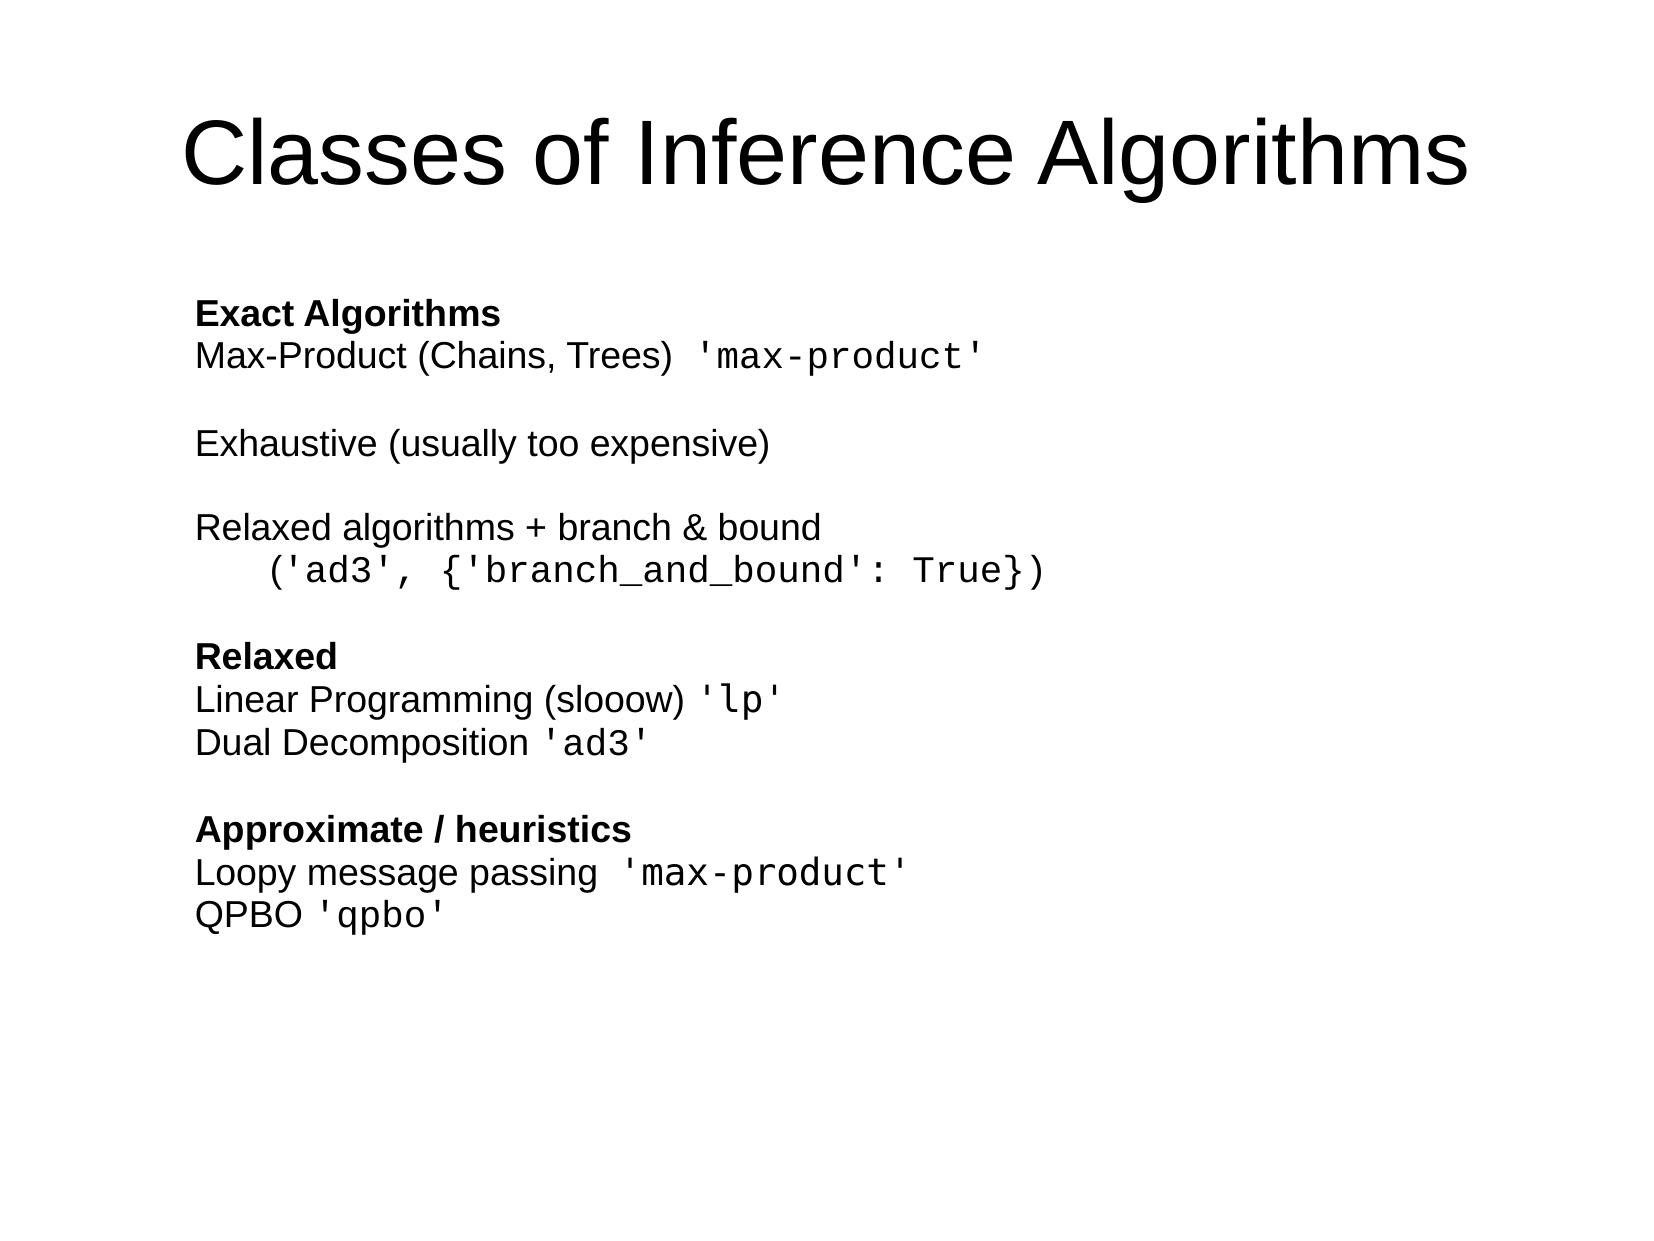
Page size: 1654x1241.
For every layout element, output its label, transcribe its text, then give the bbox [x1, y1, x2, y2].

title Classes of Inference Algorithms [82, 49, 1571, 257]
text_box Exact Algorithms Max-Product (Chains, Trees) 'max-product' Exhaustive (usually too expensive) Relaxed algorithms + branch & bound ('ad3', {'branch_and_bound': True}) Relaxed Linear Programming (slooow) 'lp' Dual Decomposition 'ad3' Approximate / heuristics Loopy message passing 'max-product' QPBO 'qpbo' [180, 285, 1486, 1033]
